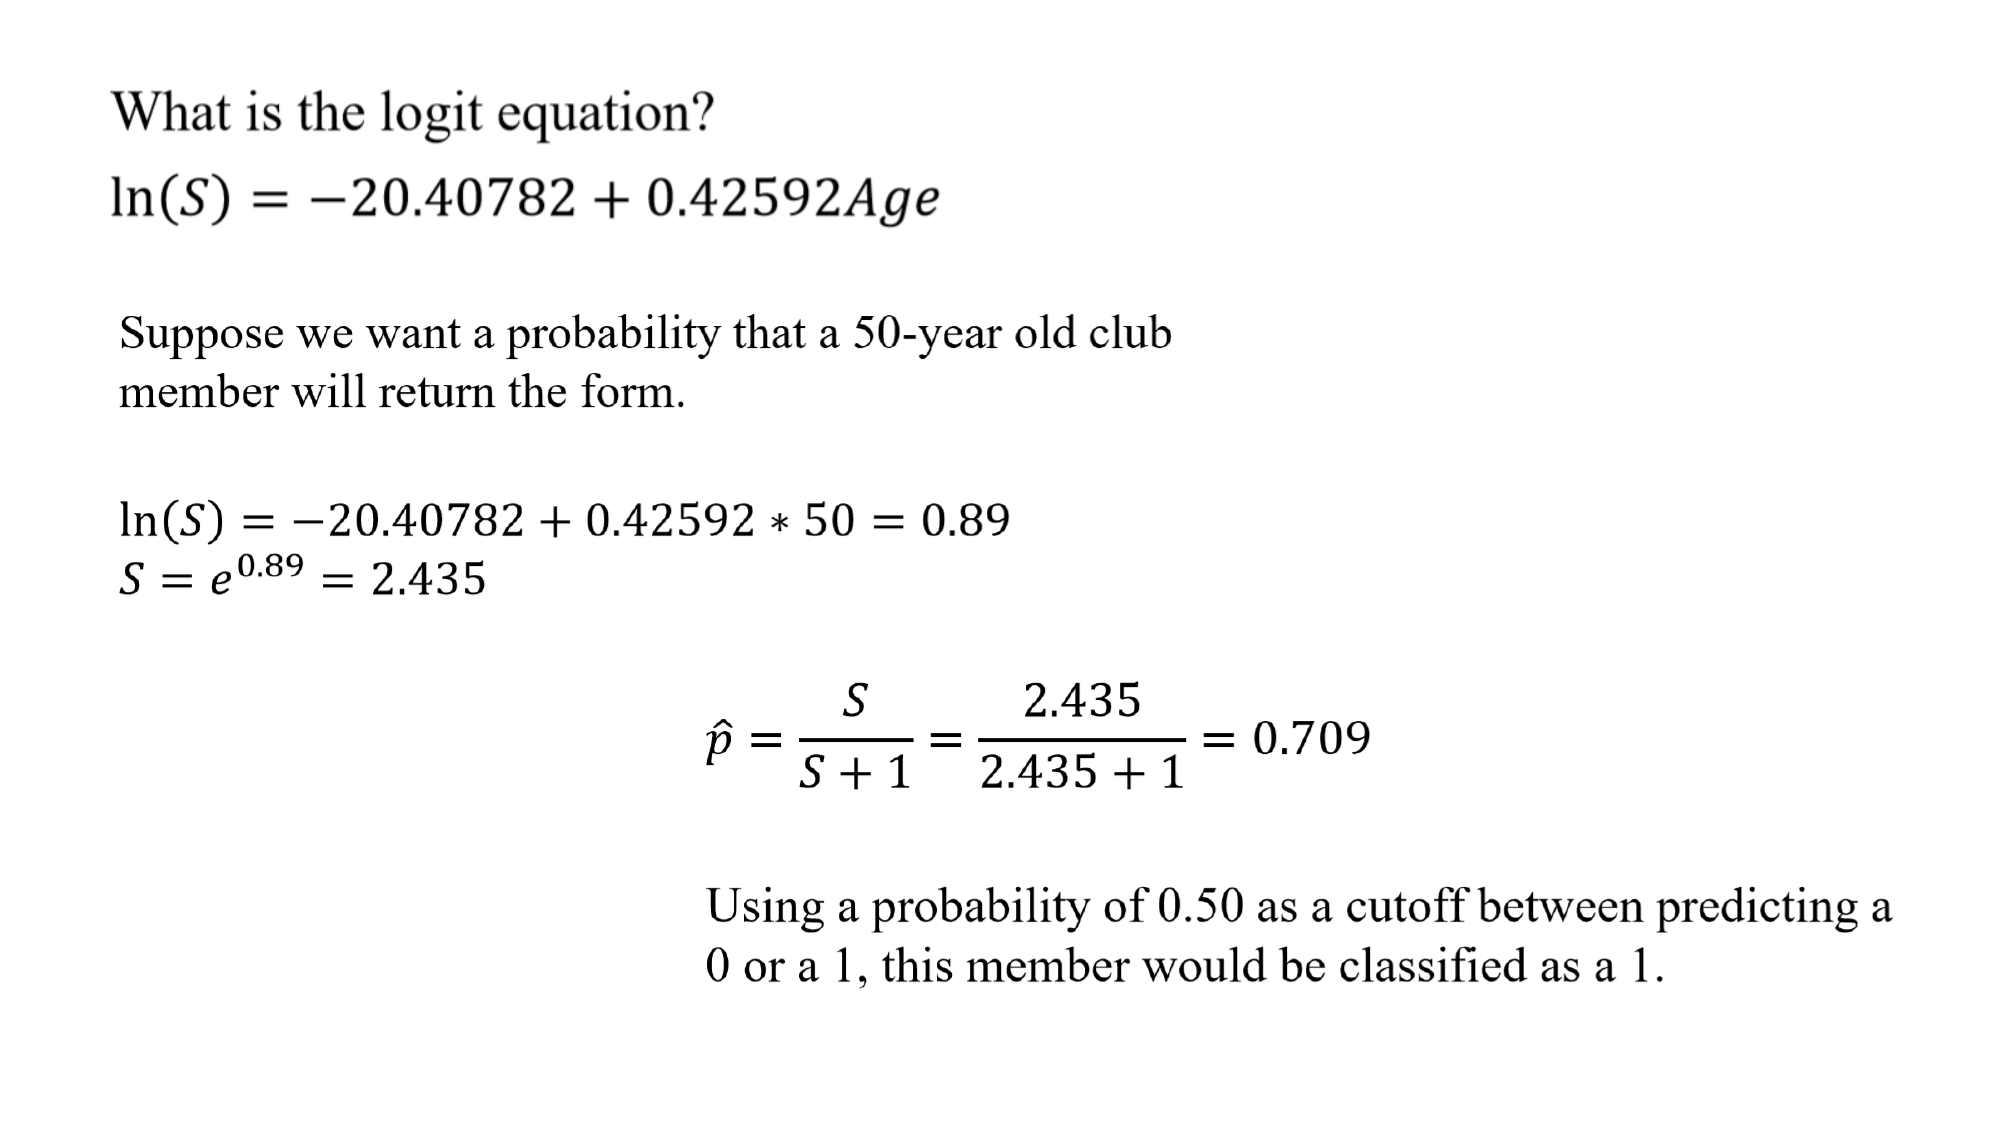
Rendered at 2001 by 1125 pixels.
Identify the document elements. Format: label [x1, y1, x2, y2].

picture [54, 42, 1902, 1028]
